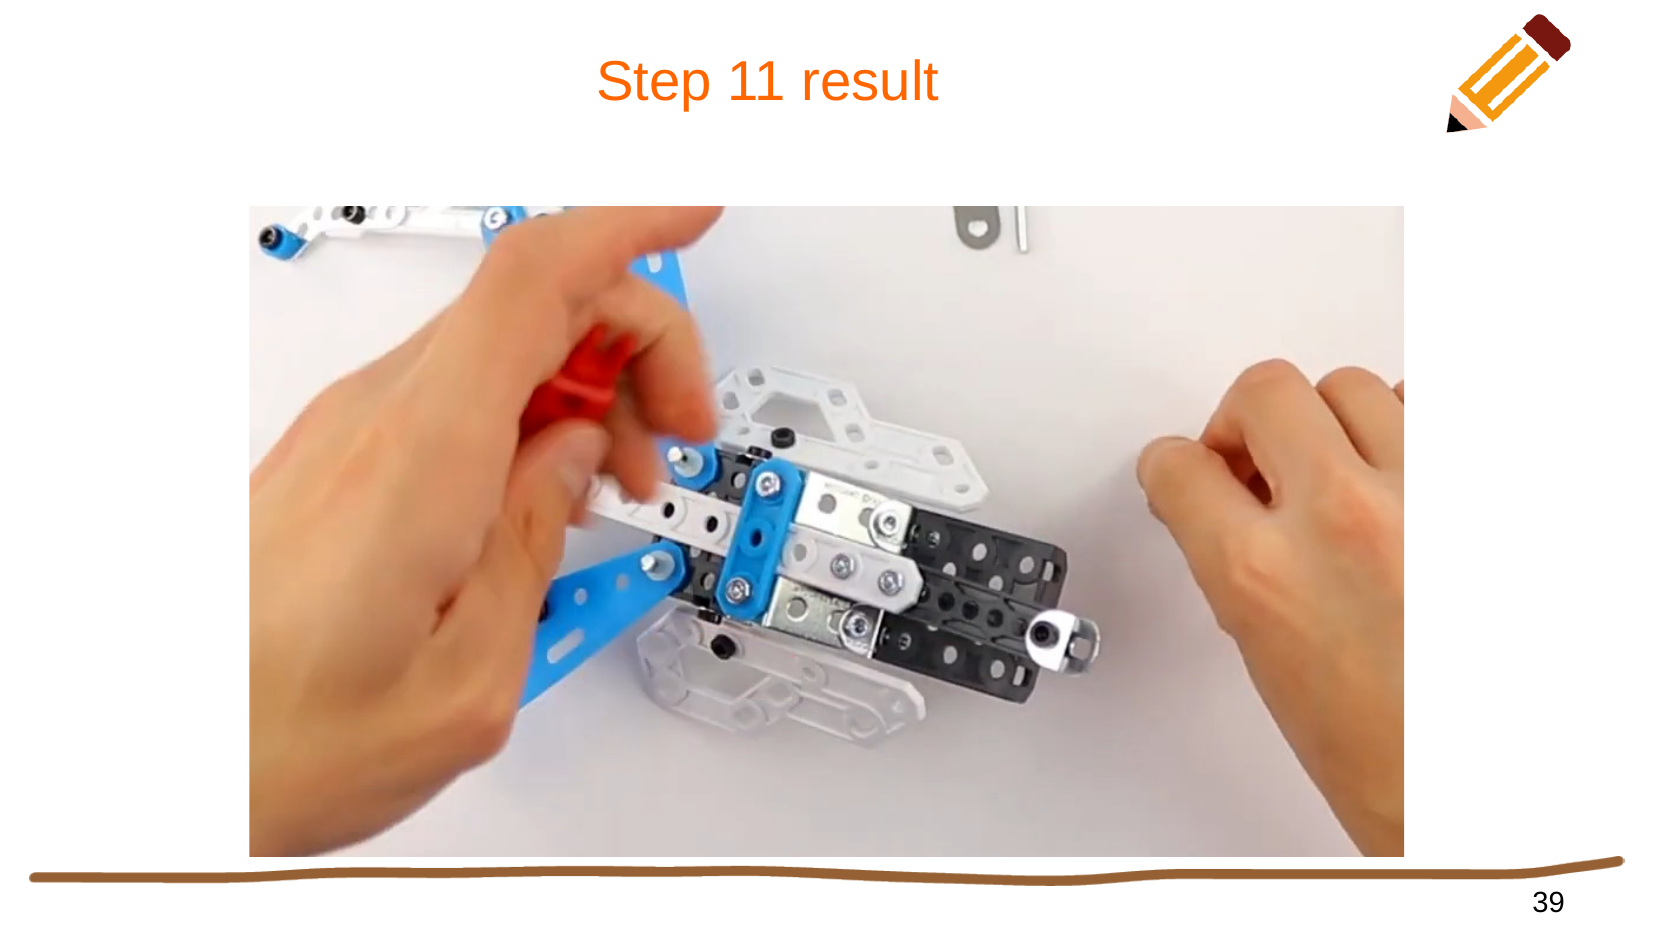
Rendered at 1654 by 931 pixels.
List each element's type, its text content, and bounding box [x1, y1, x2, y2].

picture [1446, 14, 1571, 133]
picture [29, 206, 1625, 886]
title Step 11 result [88, 29, 1447, 133]
